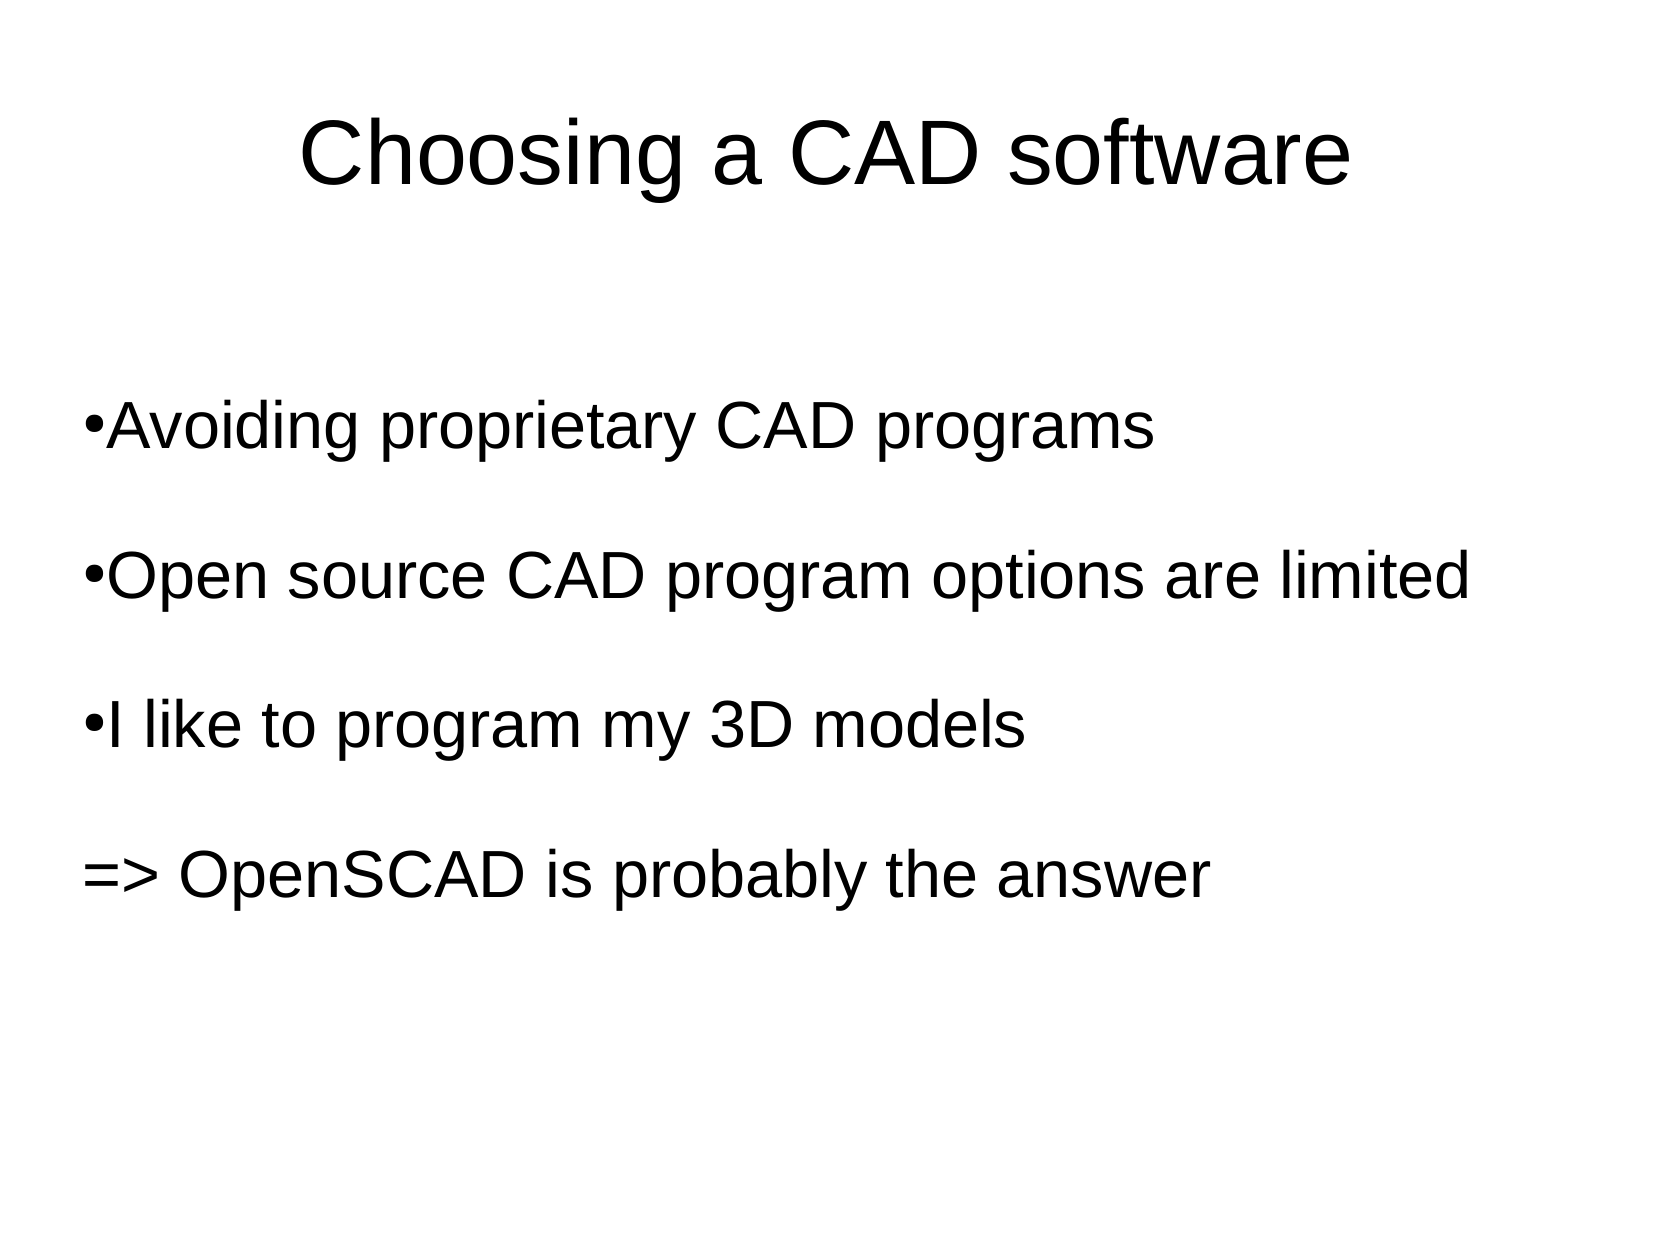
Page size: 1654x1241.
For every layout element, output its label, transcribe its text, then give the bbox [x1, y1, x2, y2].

title Choosing a CAD software [82, 49, 1571, 257]
subtitle Avoiding proprietary CAD programs Open source CAD program options are limited I like to program my 3D models => OpenSCAD is probably the answer [82, 290, 1571, 1010]
